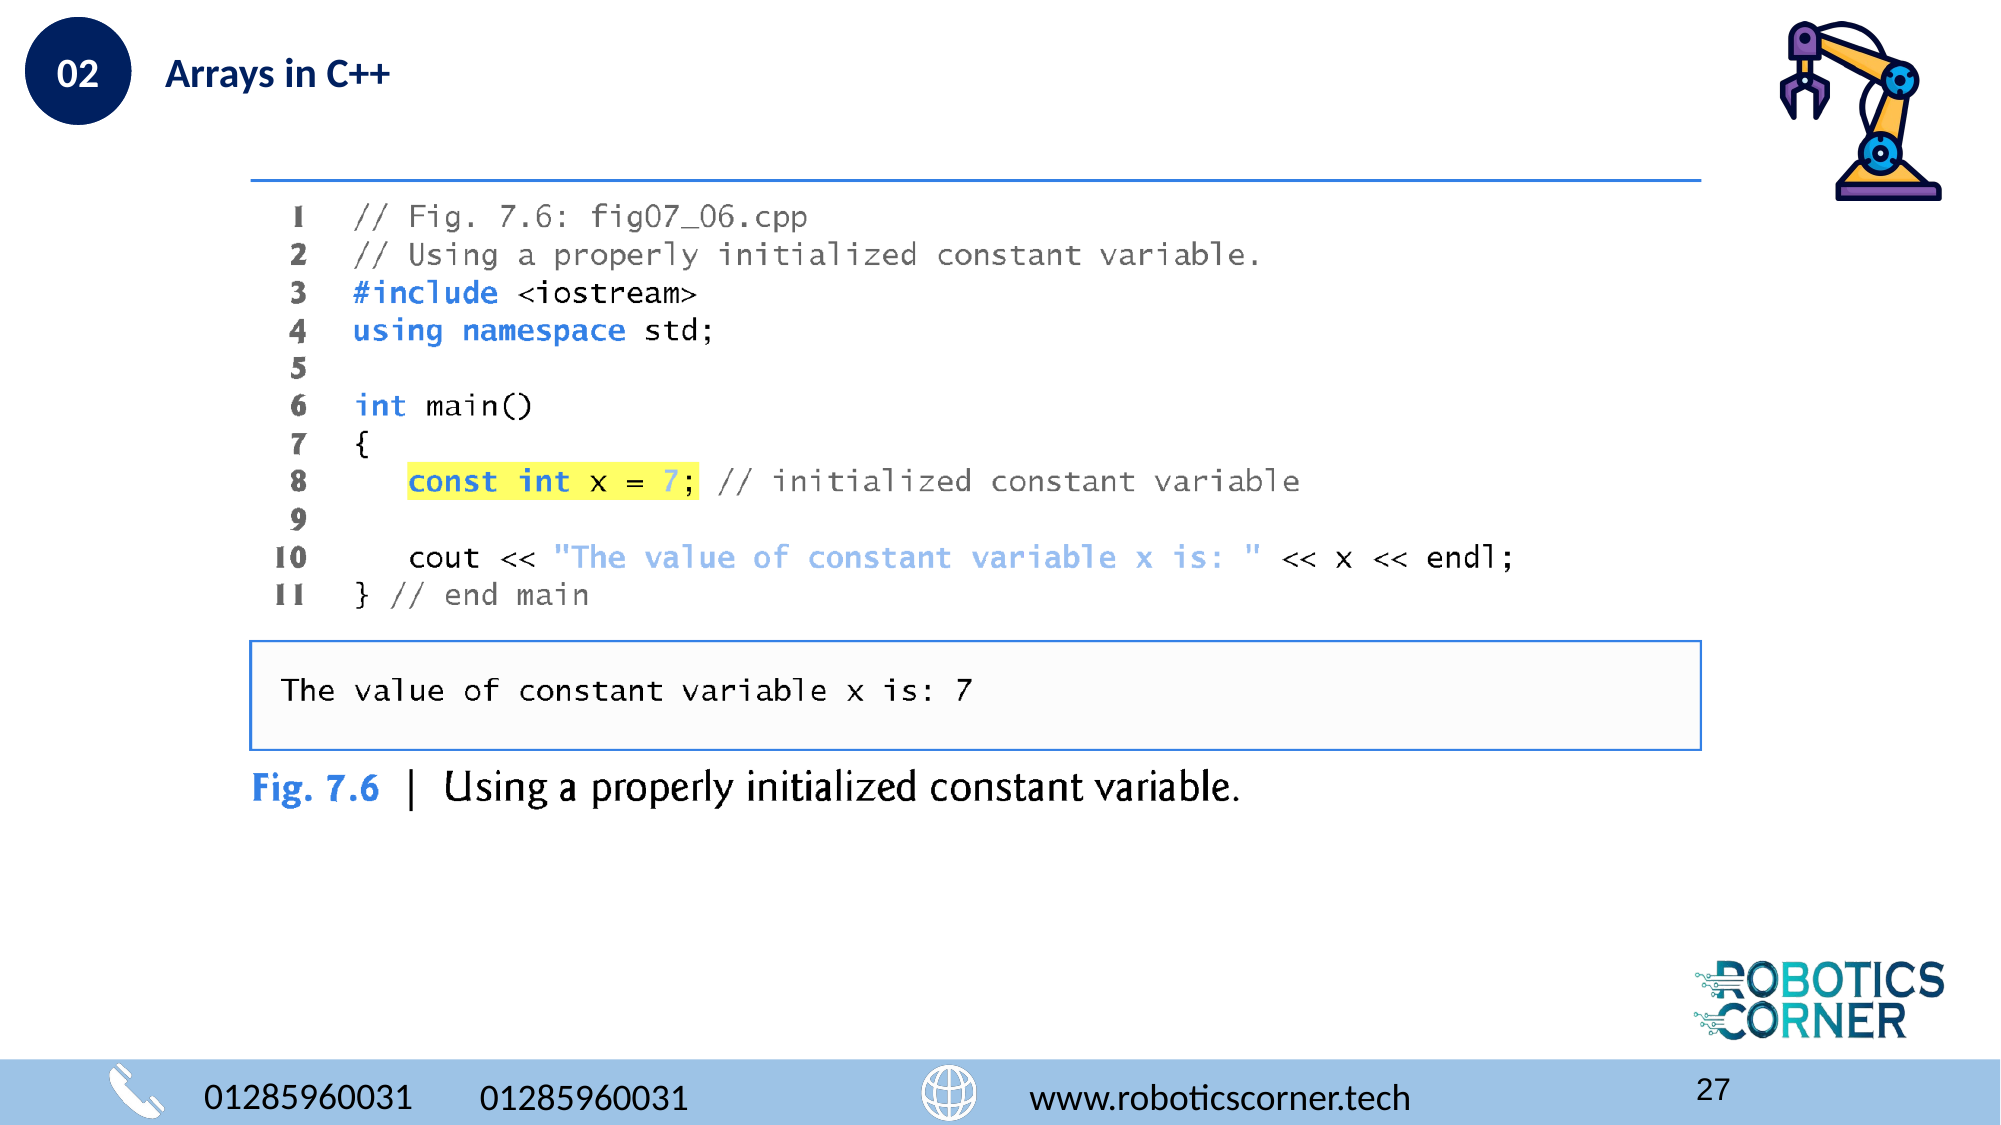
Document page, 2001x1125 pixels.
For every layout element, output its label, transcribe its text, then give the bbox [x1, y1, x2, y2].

picture [24, 21, 1953, 1125]
text_box Arrays in C++ [150, 38, 622, 103]
text_box <number> [1681, 1065, 1861, 1115]
text_box 02 [22, 14, 134, 128]
